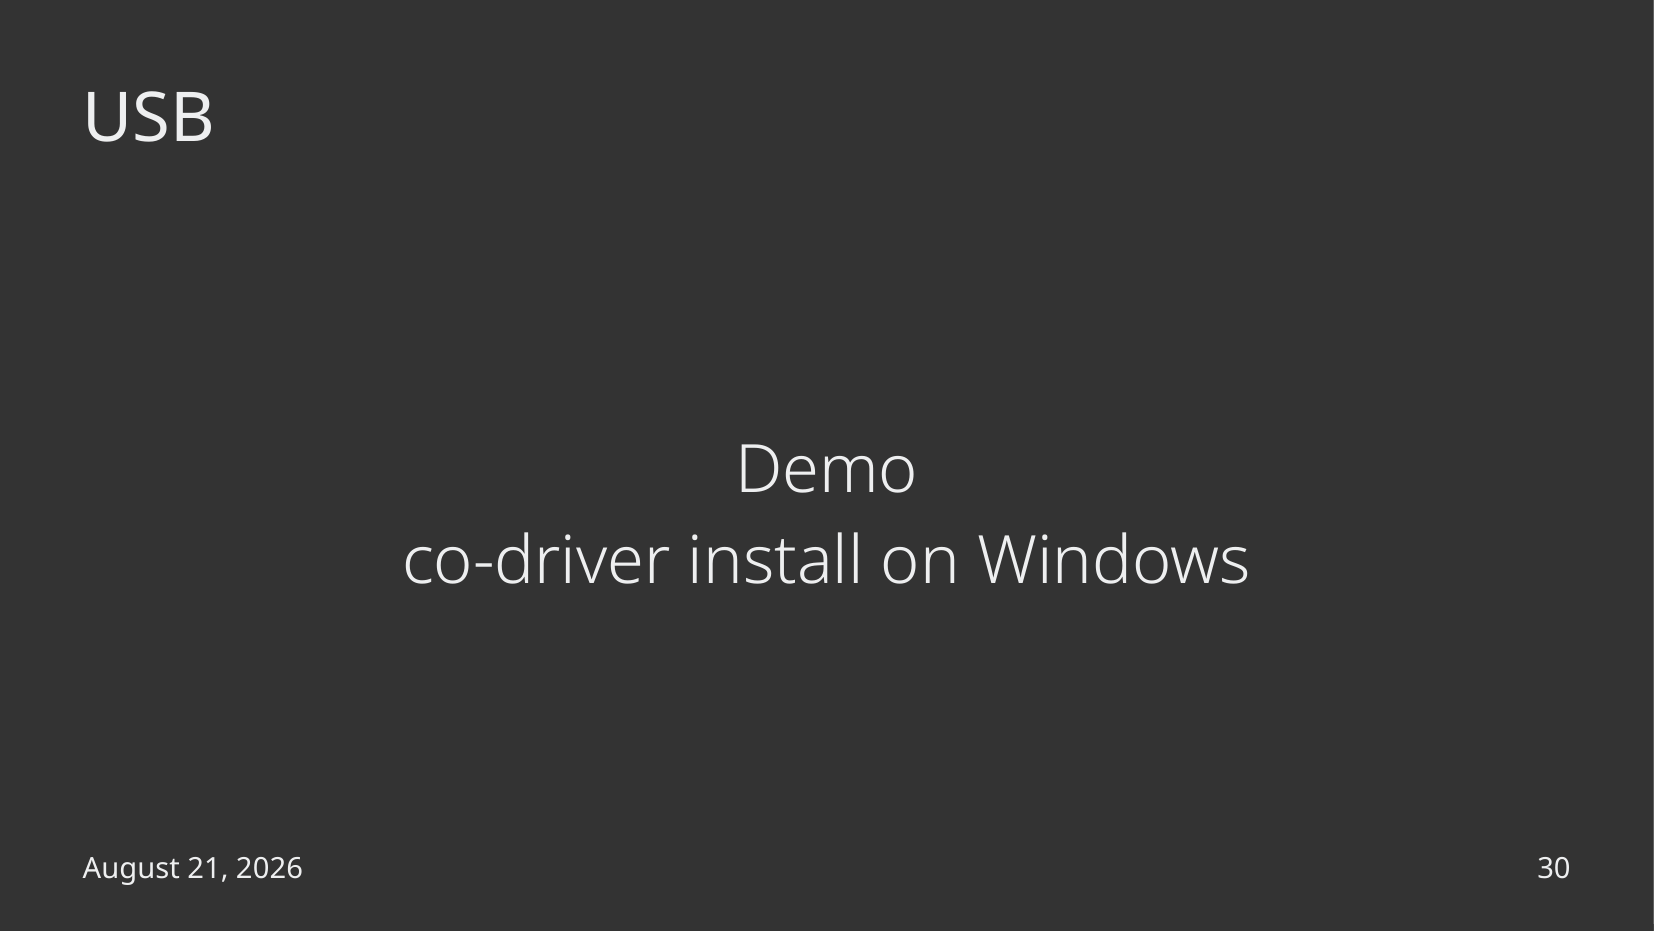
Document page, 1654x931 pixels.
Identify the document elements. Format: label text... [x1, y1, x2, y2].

subtitle Demo co-driver install on Windows [82, 217, 1571, 808]
title USB [82, 36, 1571, 193]
